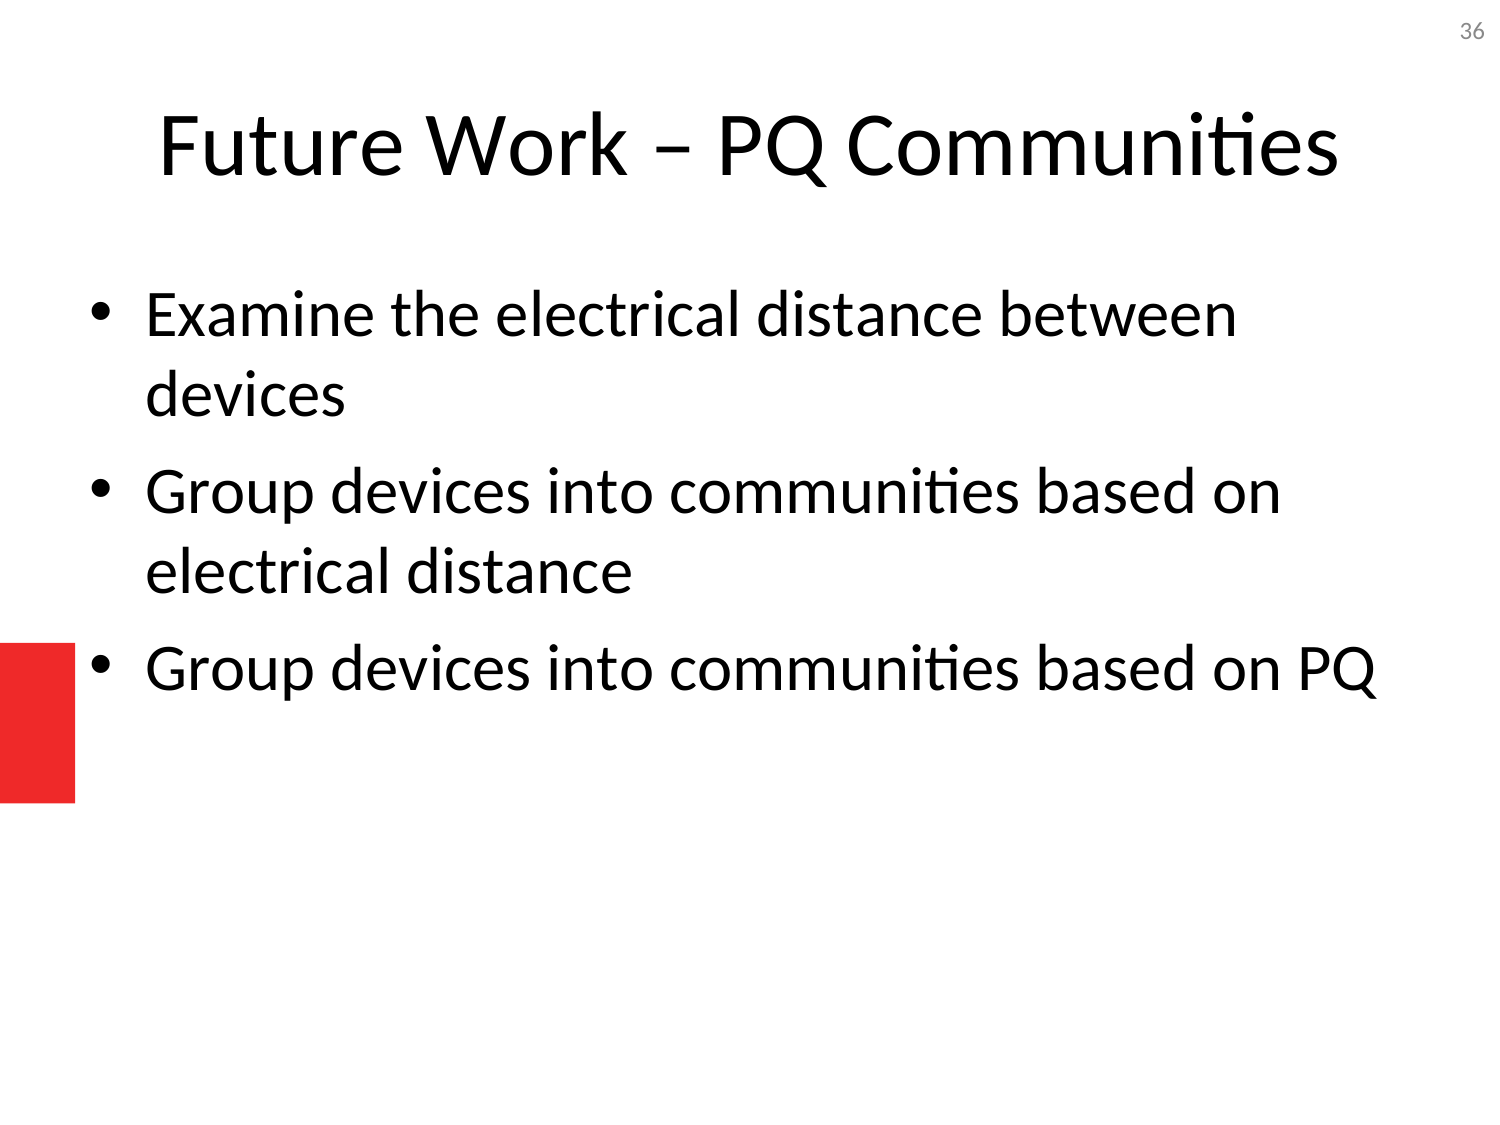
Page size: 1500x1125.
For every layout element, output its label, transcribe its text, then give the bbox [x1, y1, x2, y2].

text_box <number> [1149, 0, 1500, 60]
text_box Future Work – PQ Communities [75, 45, 1426, 233]
text_box Examine the electrical distance between devices Group devices into communities based on electrical distance Group devices into communities based on PQ [75, 262, 1426, 1005]
